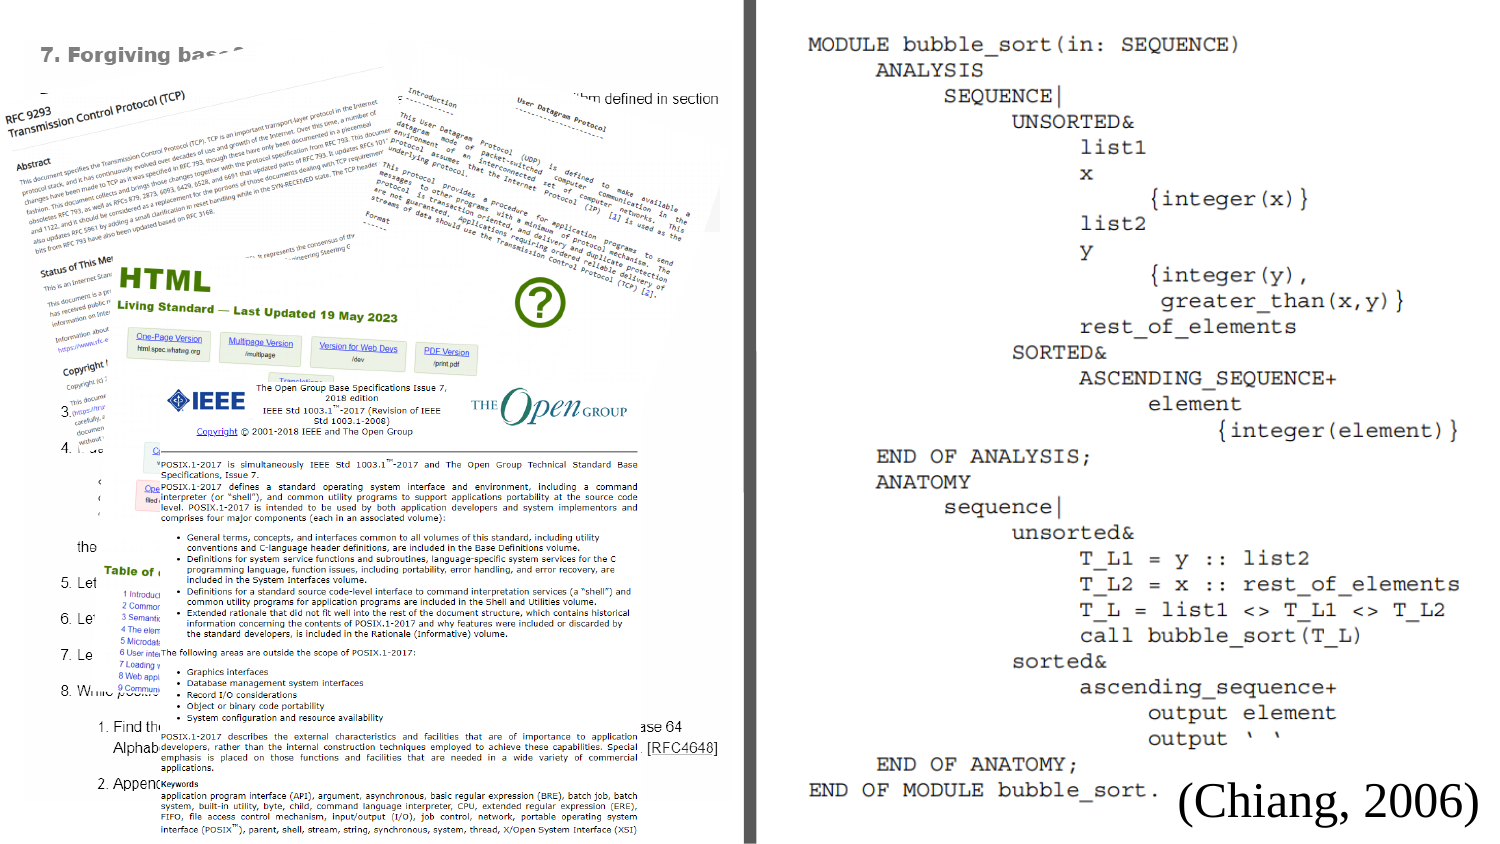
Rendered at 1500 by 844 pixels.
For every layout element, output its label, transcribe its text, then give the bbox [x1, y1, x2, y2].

text_box (Chiang, 2006) [1157, 752, 1500, 843]
picture [796, 24, 1470, 819]
picture [0, 17, 732, 844]
